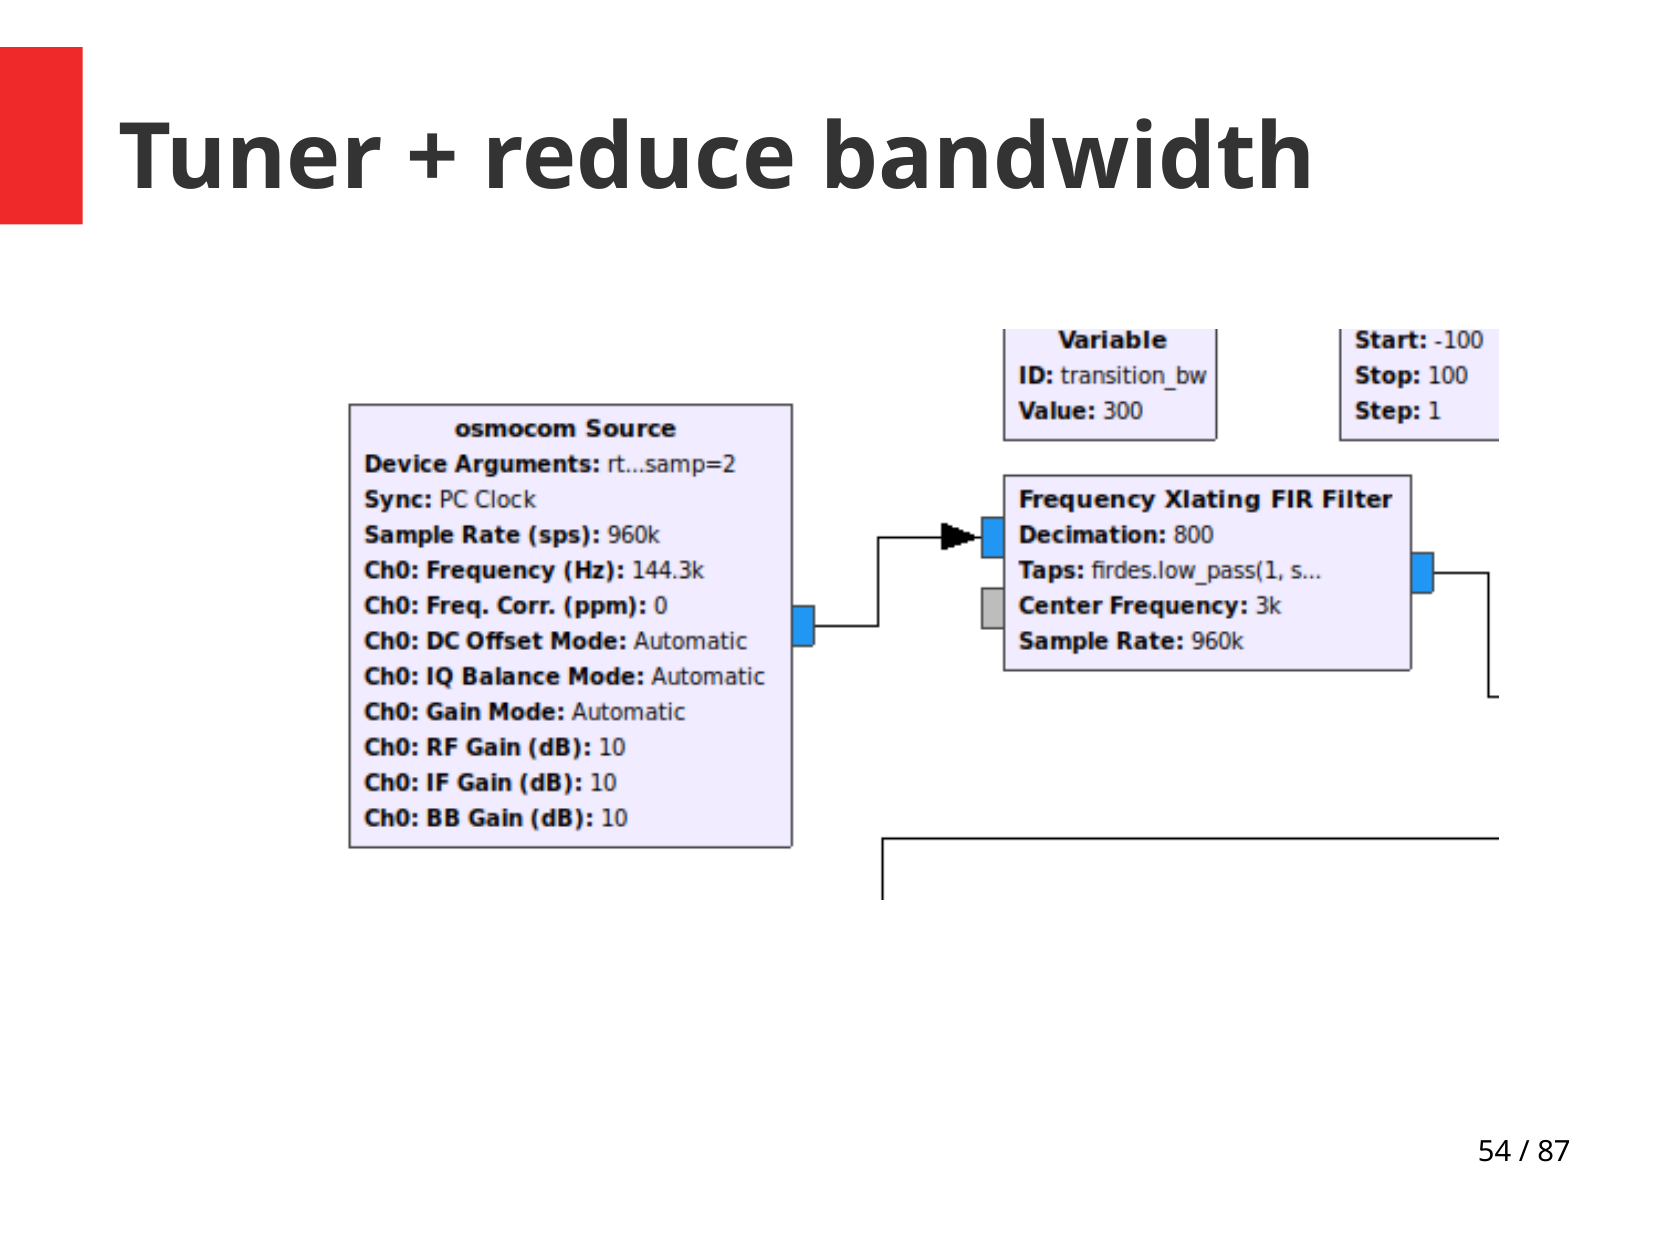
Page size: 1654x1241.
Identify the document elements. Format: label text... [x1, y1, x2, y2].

picture [285, 329, 1499, 901]
title Tuner + reduce bandwidth [118, 45, 1571, 260]
